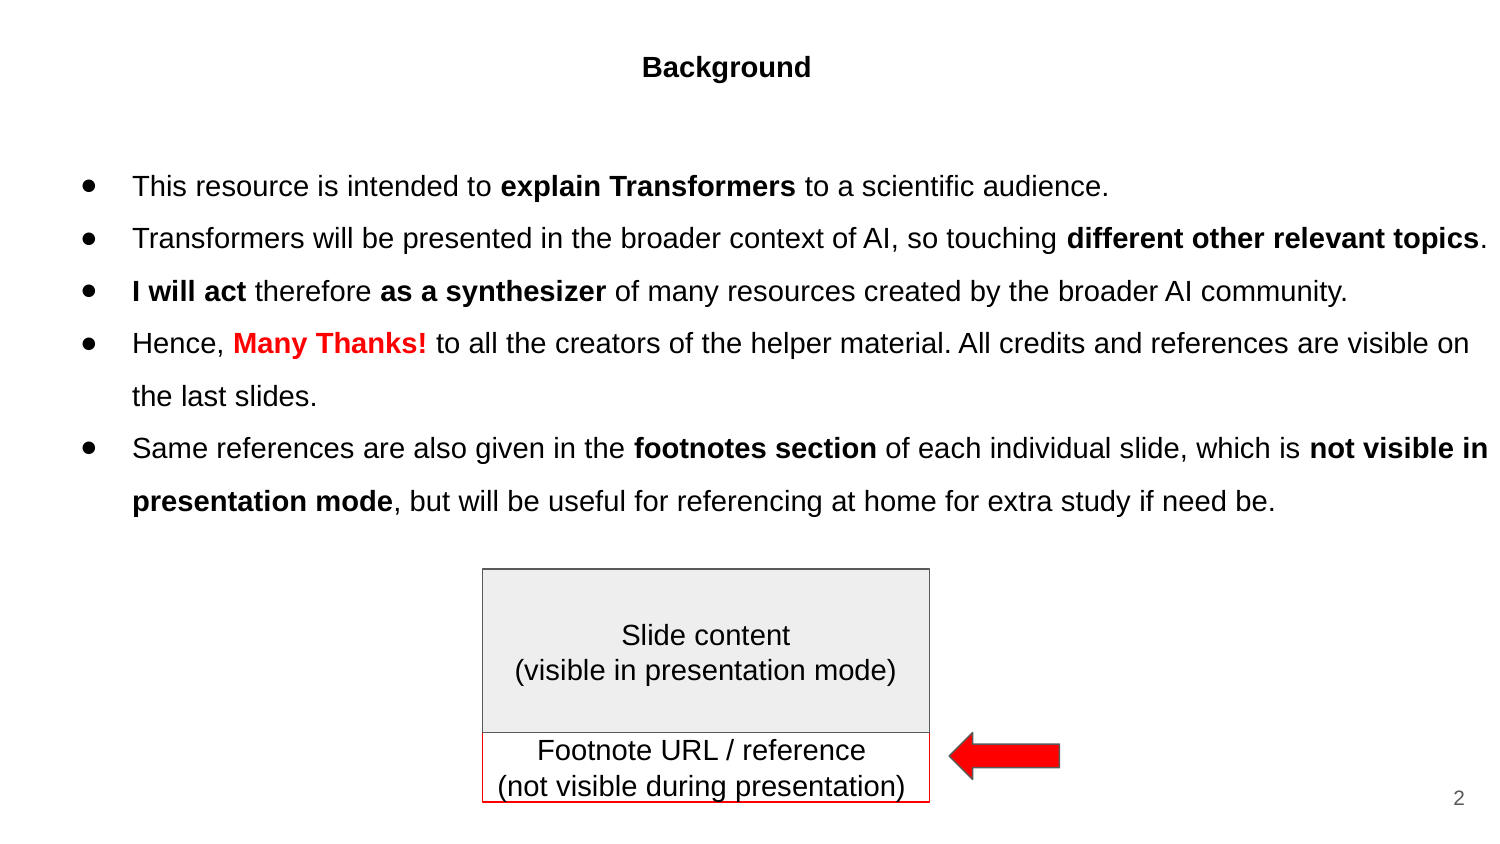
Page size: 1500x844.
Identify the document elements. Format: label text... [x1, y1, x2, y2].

text_box [949, 732, 1060, 780]
text_box Footnote URL / reference [522, 733, 916, 749]
text_box Background [626, 33, 846, 103]
text_box Slide content (visible in presentation mode) [482, 568, 930, 733]
text_box (not visible during presentation) [482, 733, 930, 802]
slide_number <number> [1389, 764, 1480, 830]
text_box This resource is intended to explain Transformers to a scientific audience. Transformers will be presented in the broader context of AI, so touching different other relevant topics. I will act therefore as a synthesizer of many resources created by the broader AI community. Hence, Many Thanks! to all the creators of the helper material. All credits and references are visible on the last slides. Same references are also given in the footnotes section of each individual slide, which is not visible in presentation mode, but will be useful for referencing at home for extra study if need be. [42, 134, 1500, 507]
